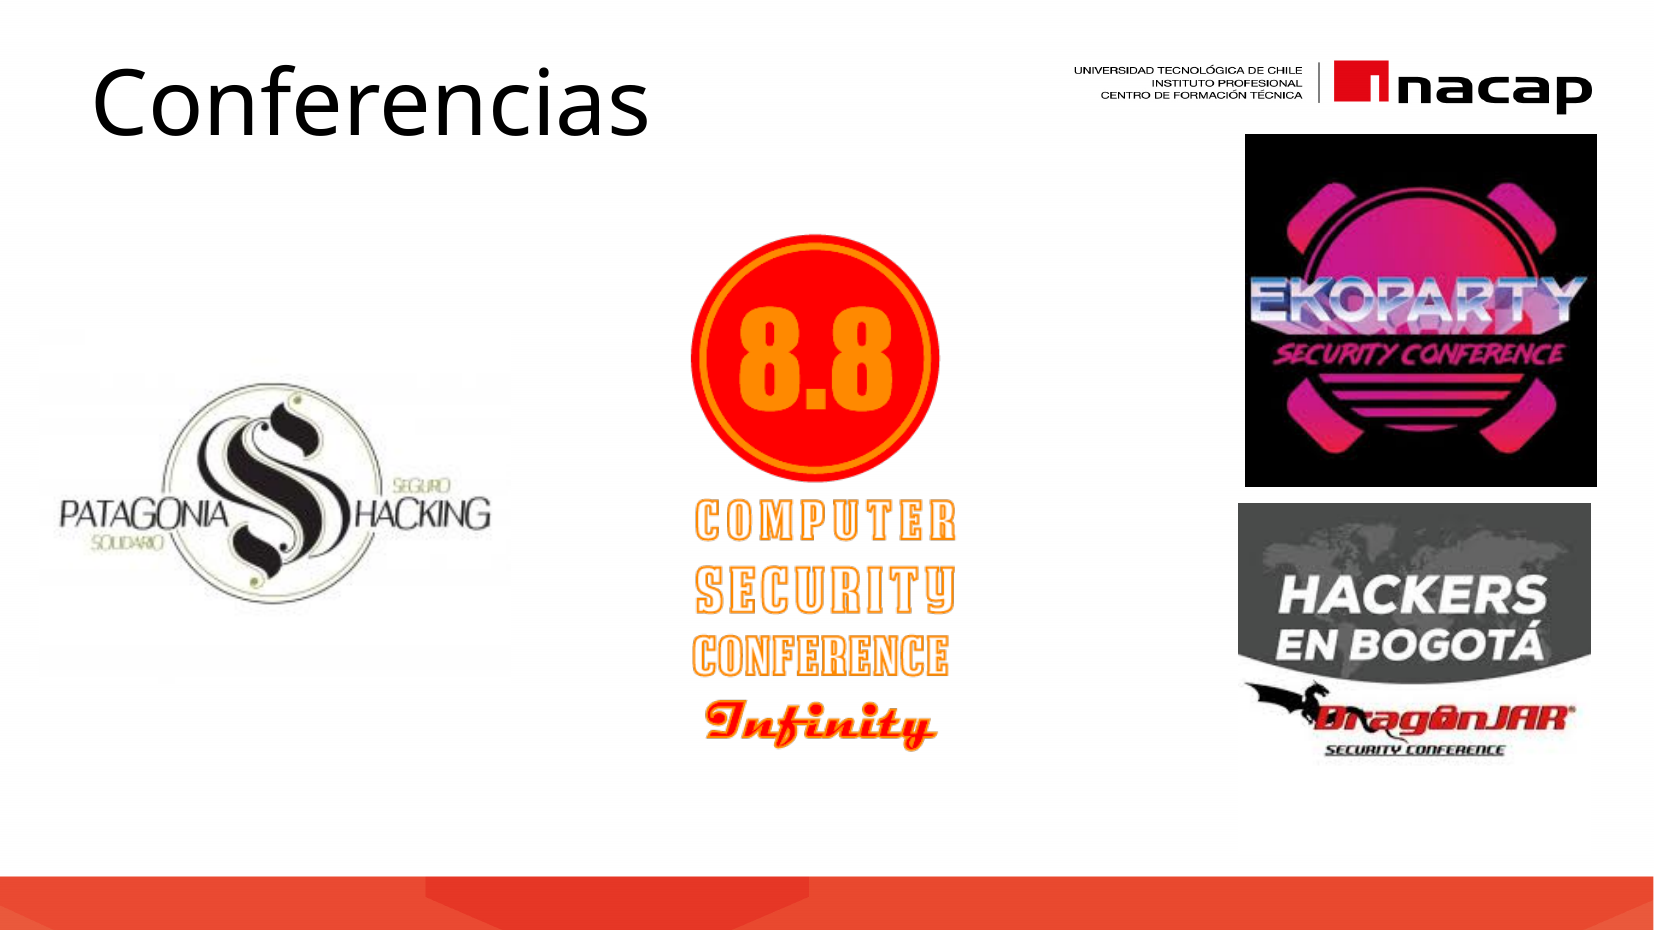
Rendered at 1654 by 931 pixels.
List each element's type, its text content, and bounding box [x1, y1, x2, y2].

picture [0, 0, 1654, 930]
text_box Conferencias [75, 30, 1051, 229]
